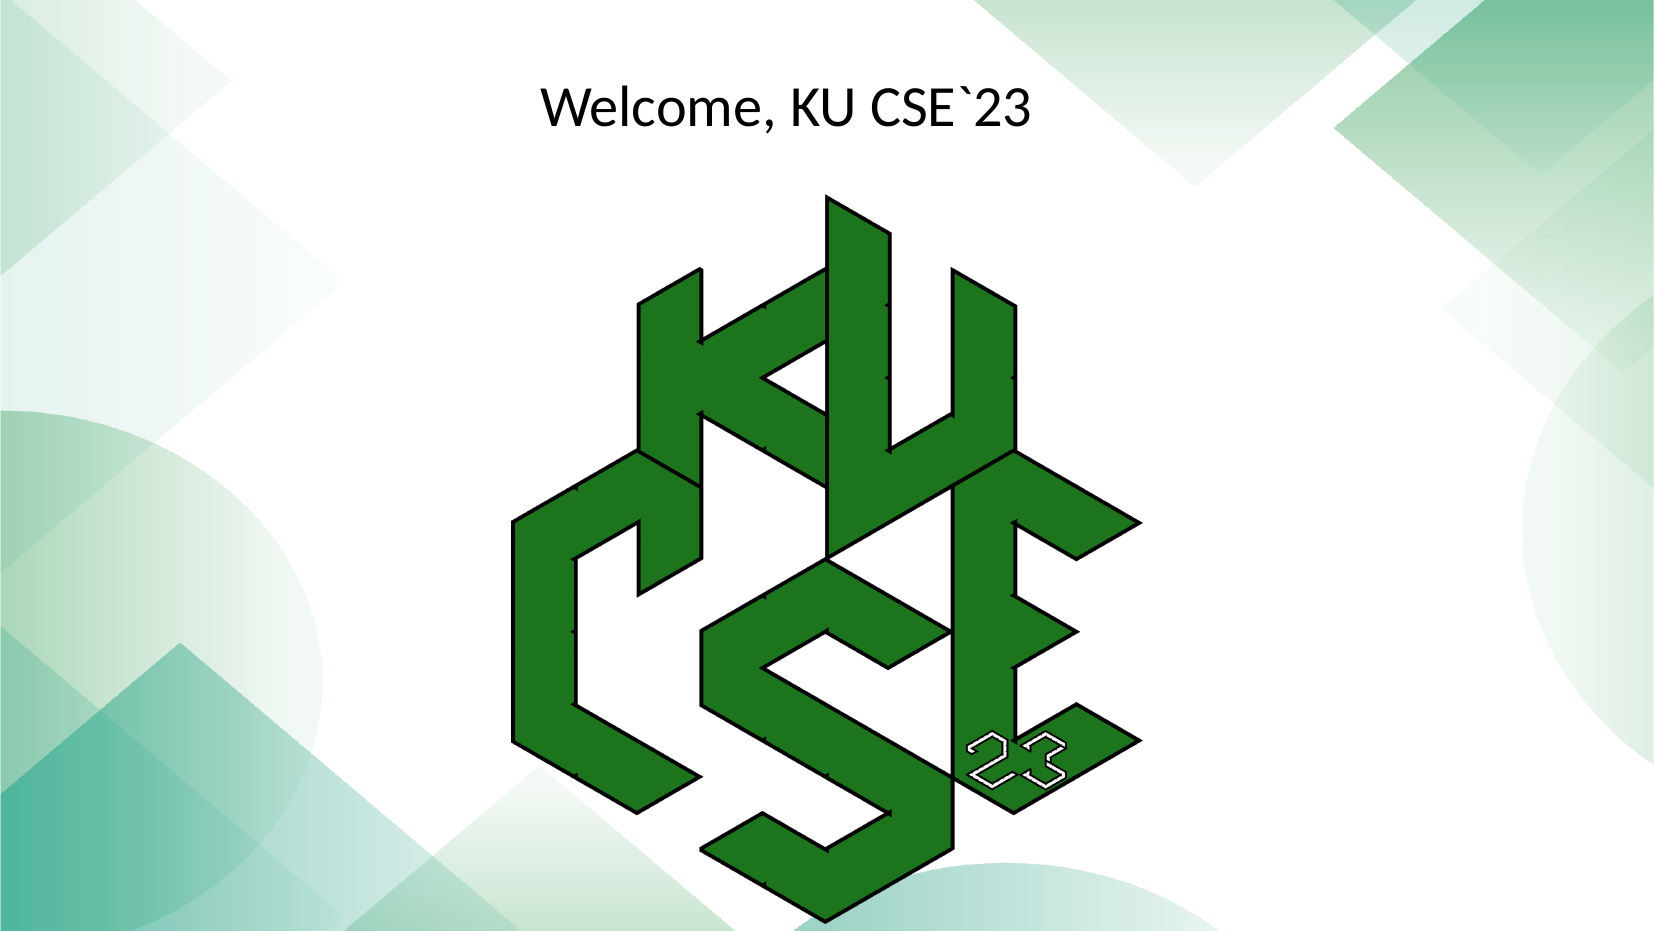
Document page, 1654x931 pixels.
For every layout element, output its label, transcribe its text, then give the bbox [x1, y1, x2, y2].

text_box Welcome, KU CSE`23 [525, 75, 1180, 249]
picture [0, 0, 1654, 931]
